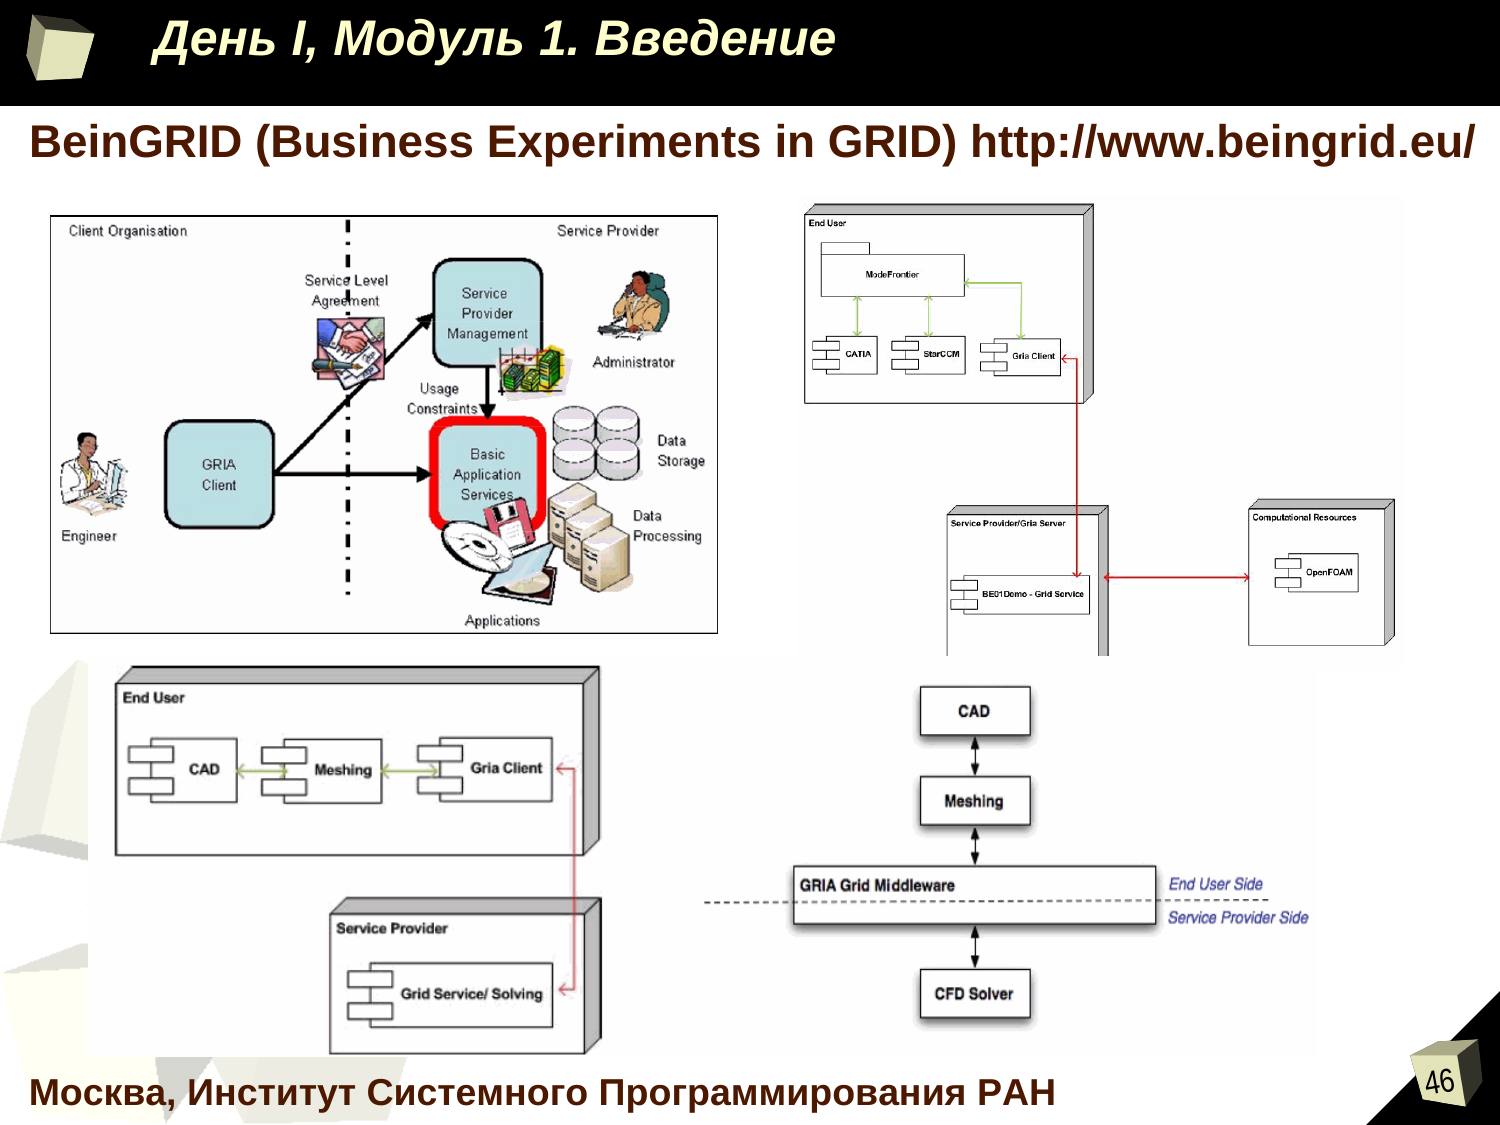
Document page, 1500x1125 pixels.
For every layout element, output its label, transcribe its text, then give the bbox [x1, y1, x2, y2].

picture [47, 214, 721, 635]
text_box BeinGRID (Business Experiments in GRID) http://www.beingrid.eu/ [5, 104, 1500, 185]
picture [423, 1088, 433, 1102]
picture [0, 196, 1404, 1125]
